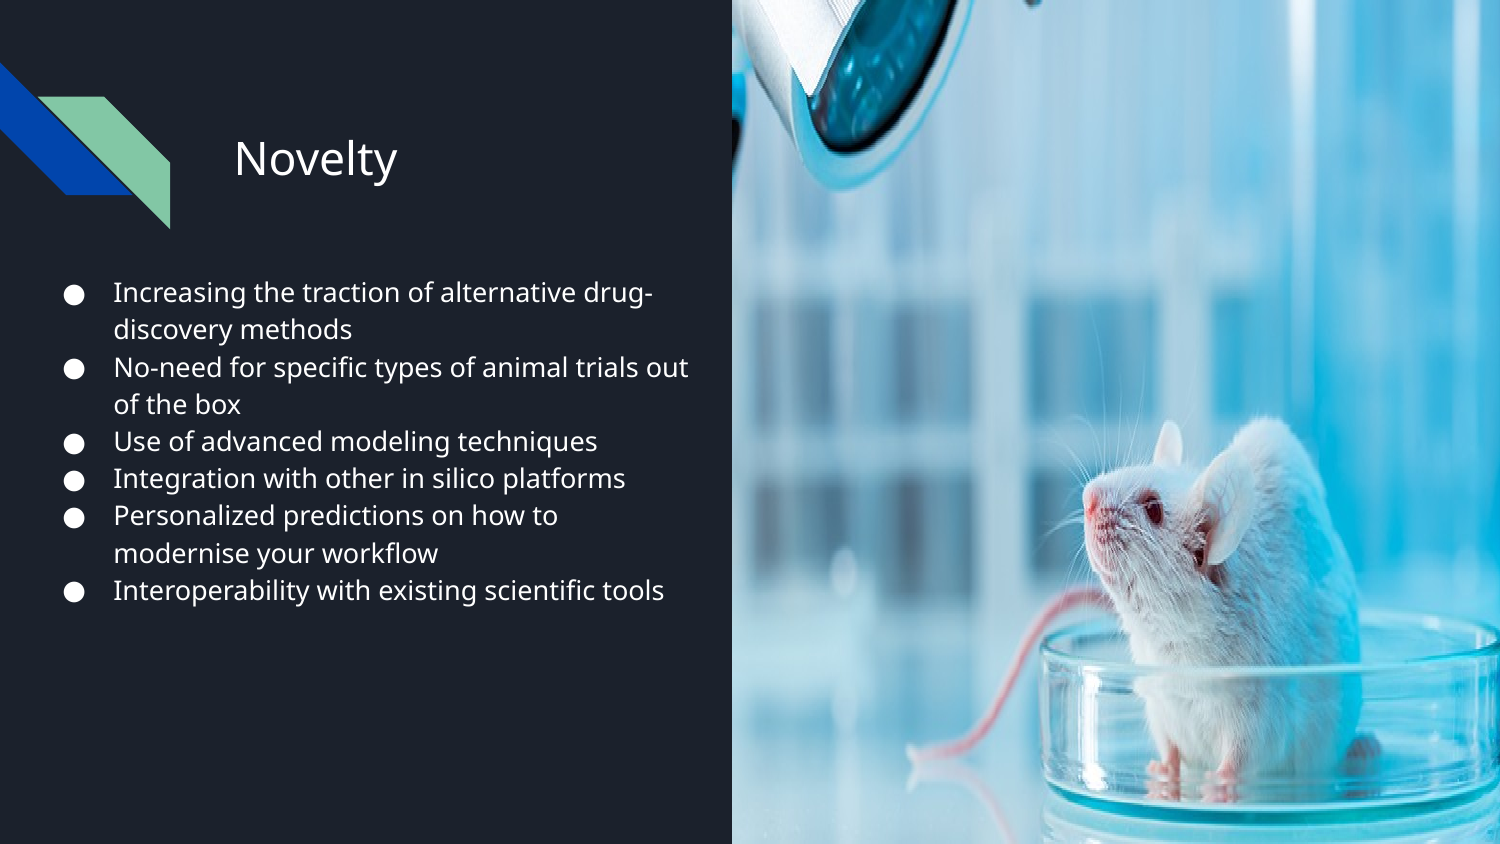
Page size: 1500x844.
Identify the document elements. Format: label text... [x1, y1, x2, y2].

picture [732, 0, 1500, 844]
picture [845, 62, 852, 75]
title Novelty [218, 105, 732, 256]
list Increasing the traction of alternative drug-discovery methods No-need for specific types of animal trials out of the box Use of advanced modeling techniques Integration with other in silico platforms Personalized predictions on how to modernise your workflow Interoperability with existing scientific tools [23, 255, 708, 734]
